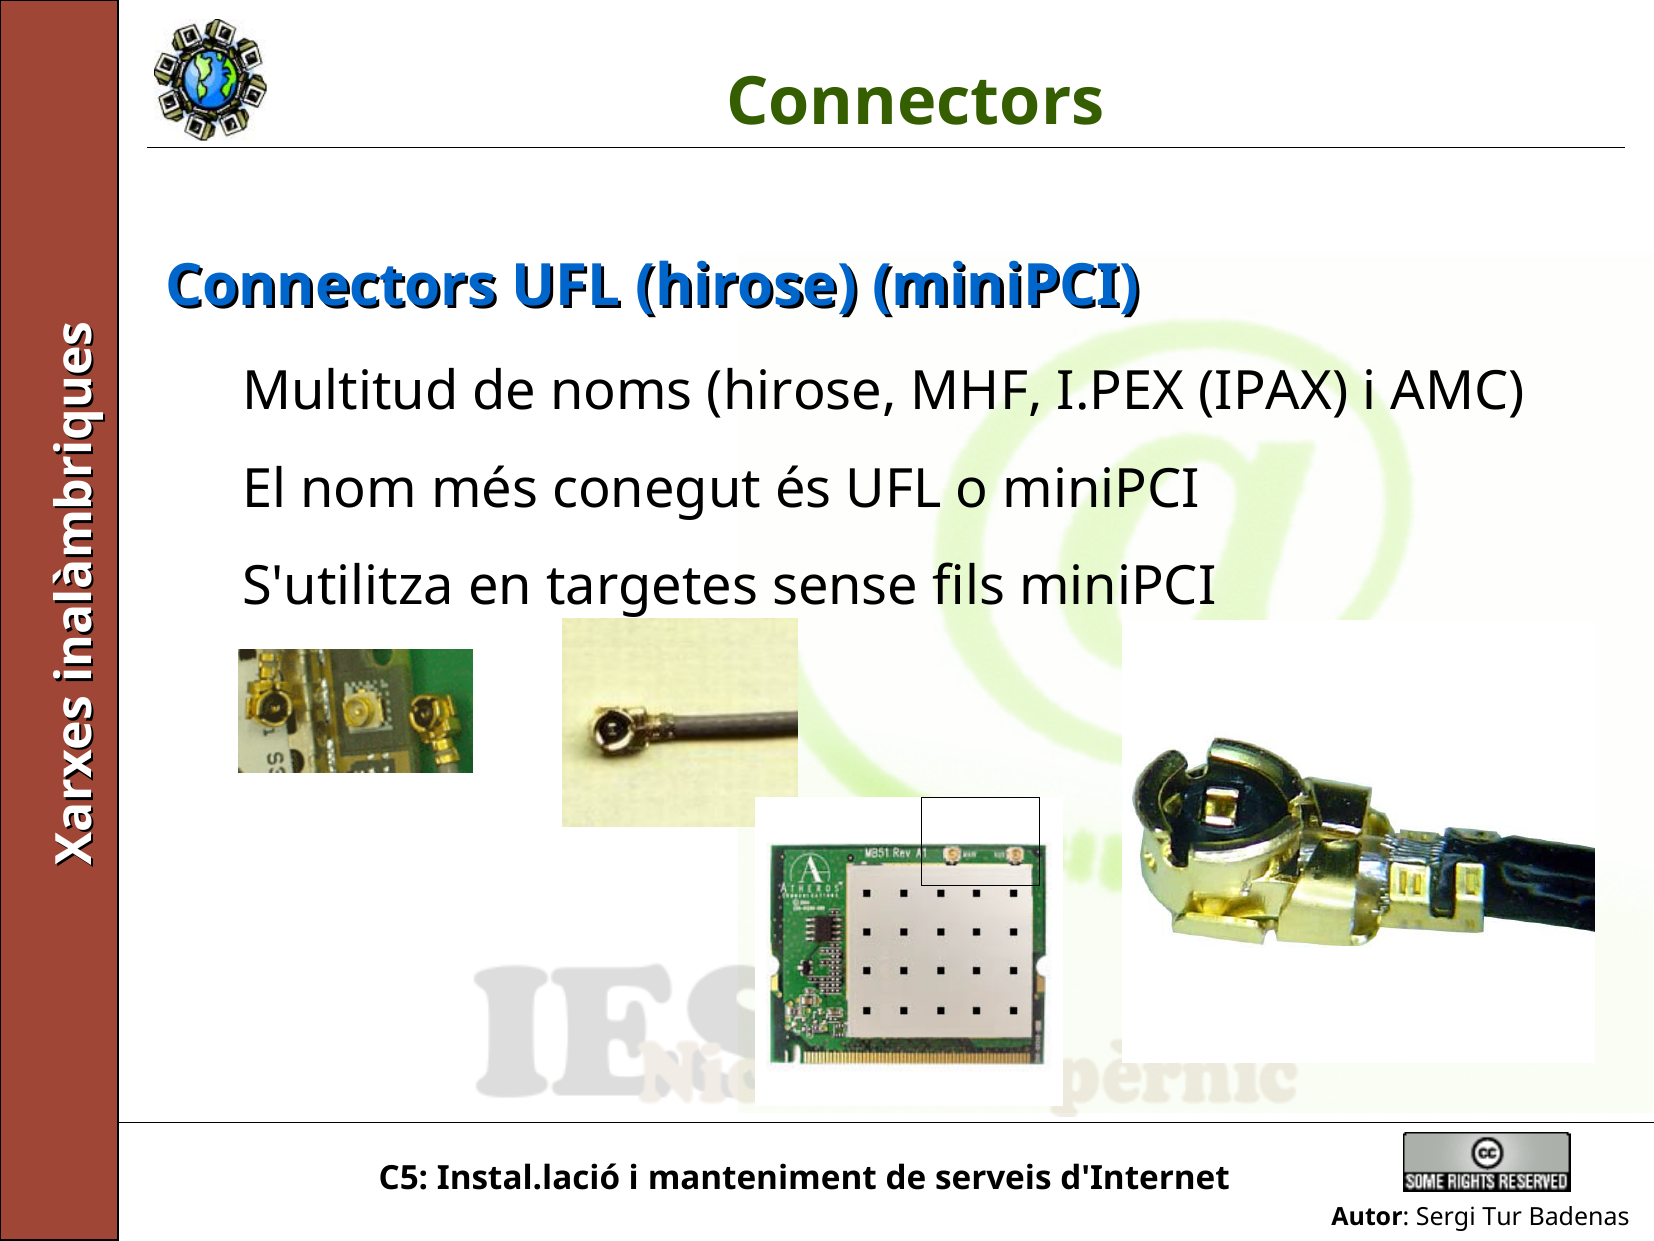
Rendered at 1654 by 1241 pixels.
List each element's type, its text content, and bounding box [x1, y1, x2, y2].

picture [1403, 1132, 1571, 1192]
picture [1122, 620, 1595, 1063]
picture [154, 19, 268, 142]
picture [922, 798, 1039, 885]
picture [238, 649, 473, 773]
list Connectors UFL (hirose) (miniPCI) Multitud de noms (hirose, MHF, I.PEX (IPAX) i AMC) El nom més conegut és UFL o miniPCI S'utilitza en targetes sense fils miniPCI [147, 242, 1636, 1078]
picture [466, 252, 1654, 1117]
title Connectors [171, 49, 1654, 148]
